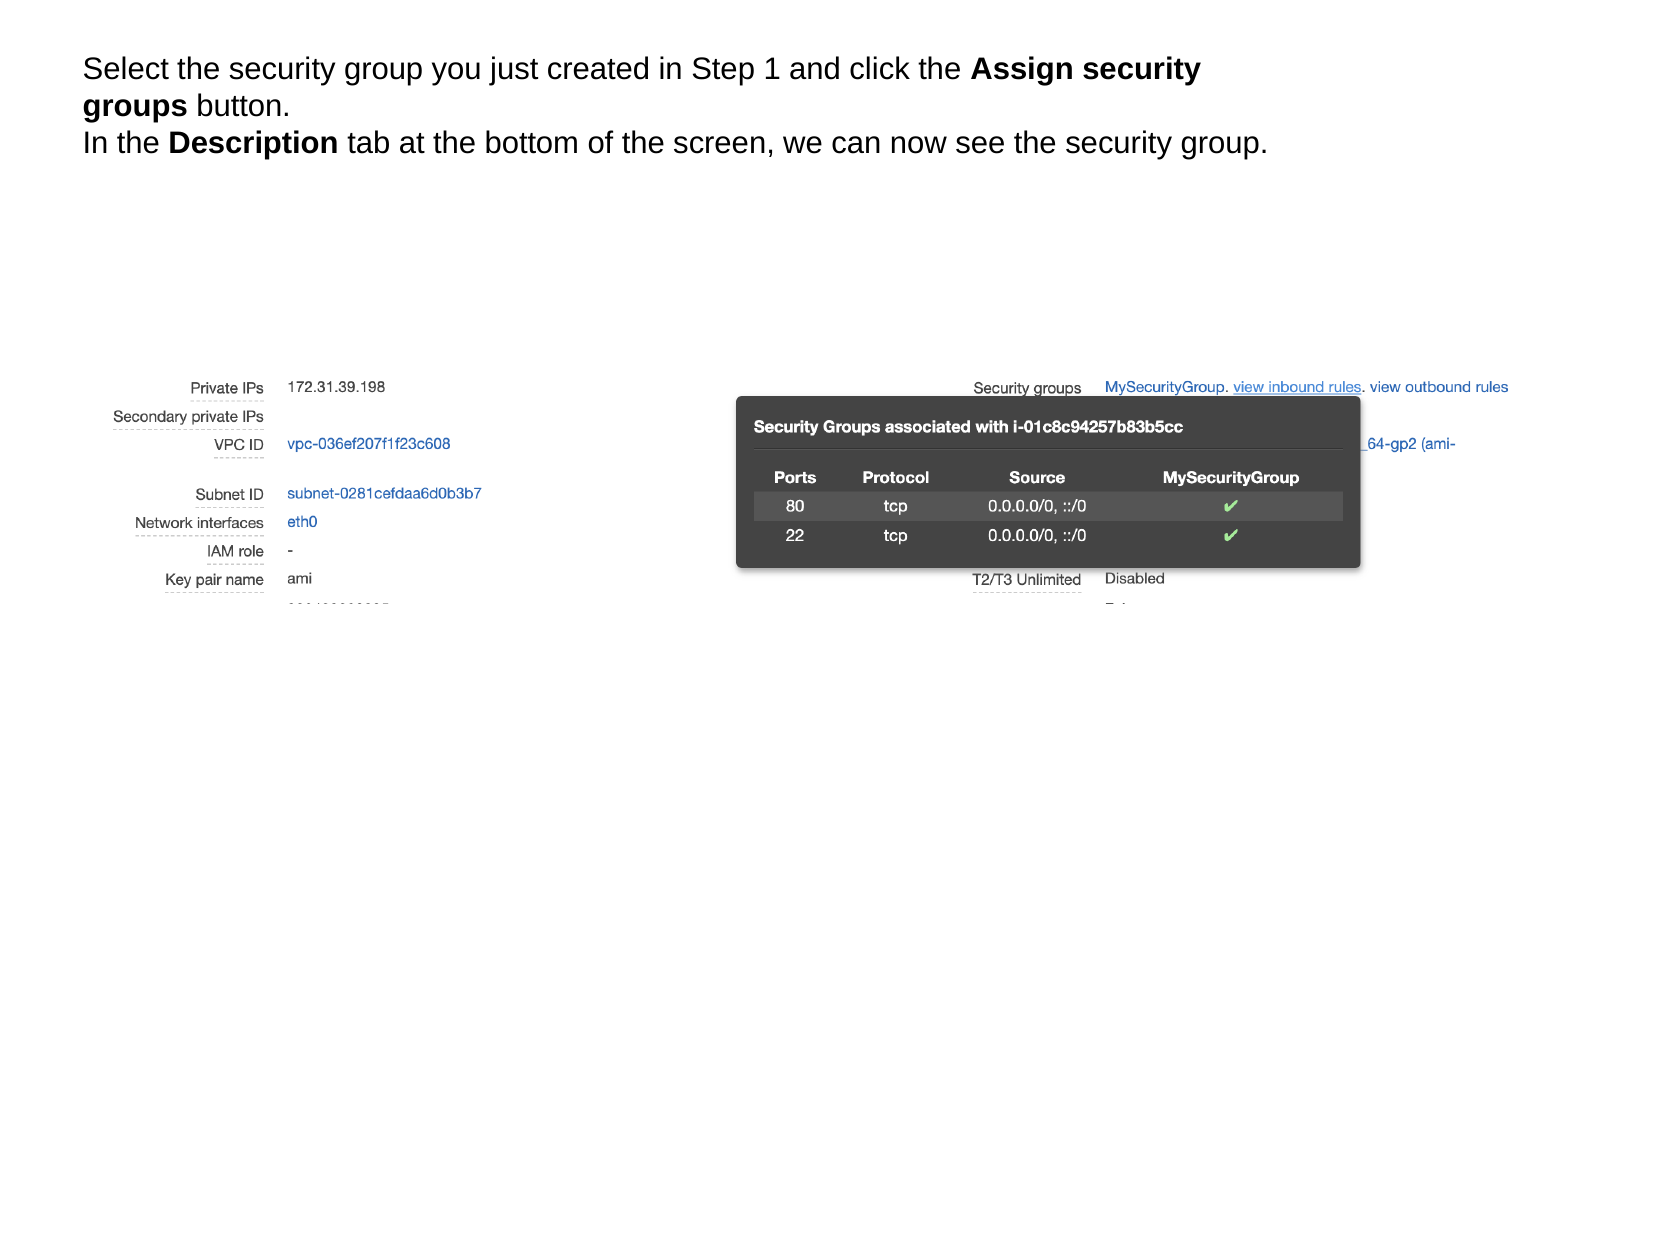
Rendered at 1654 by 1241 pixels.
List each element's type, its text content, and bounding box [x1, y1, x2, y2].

picture [82, 373, 1510, 608]
list Select the security group you just created in Step 1 and click the Assign security groups button. In the Description tab at the bottom of the screen, we can now see the security group. [82, 48, 1289, 174]
